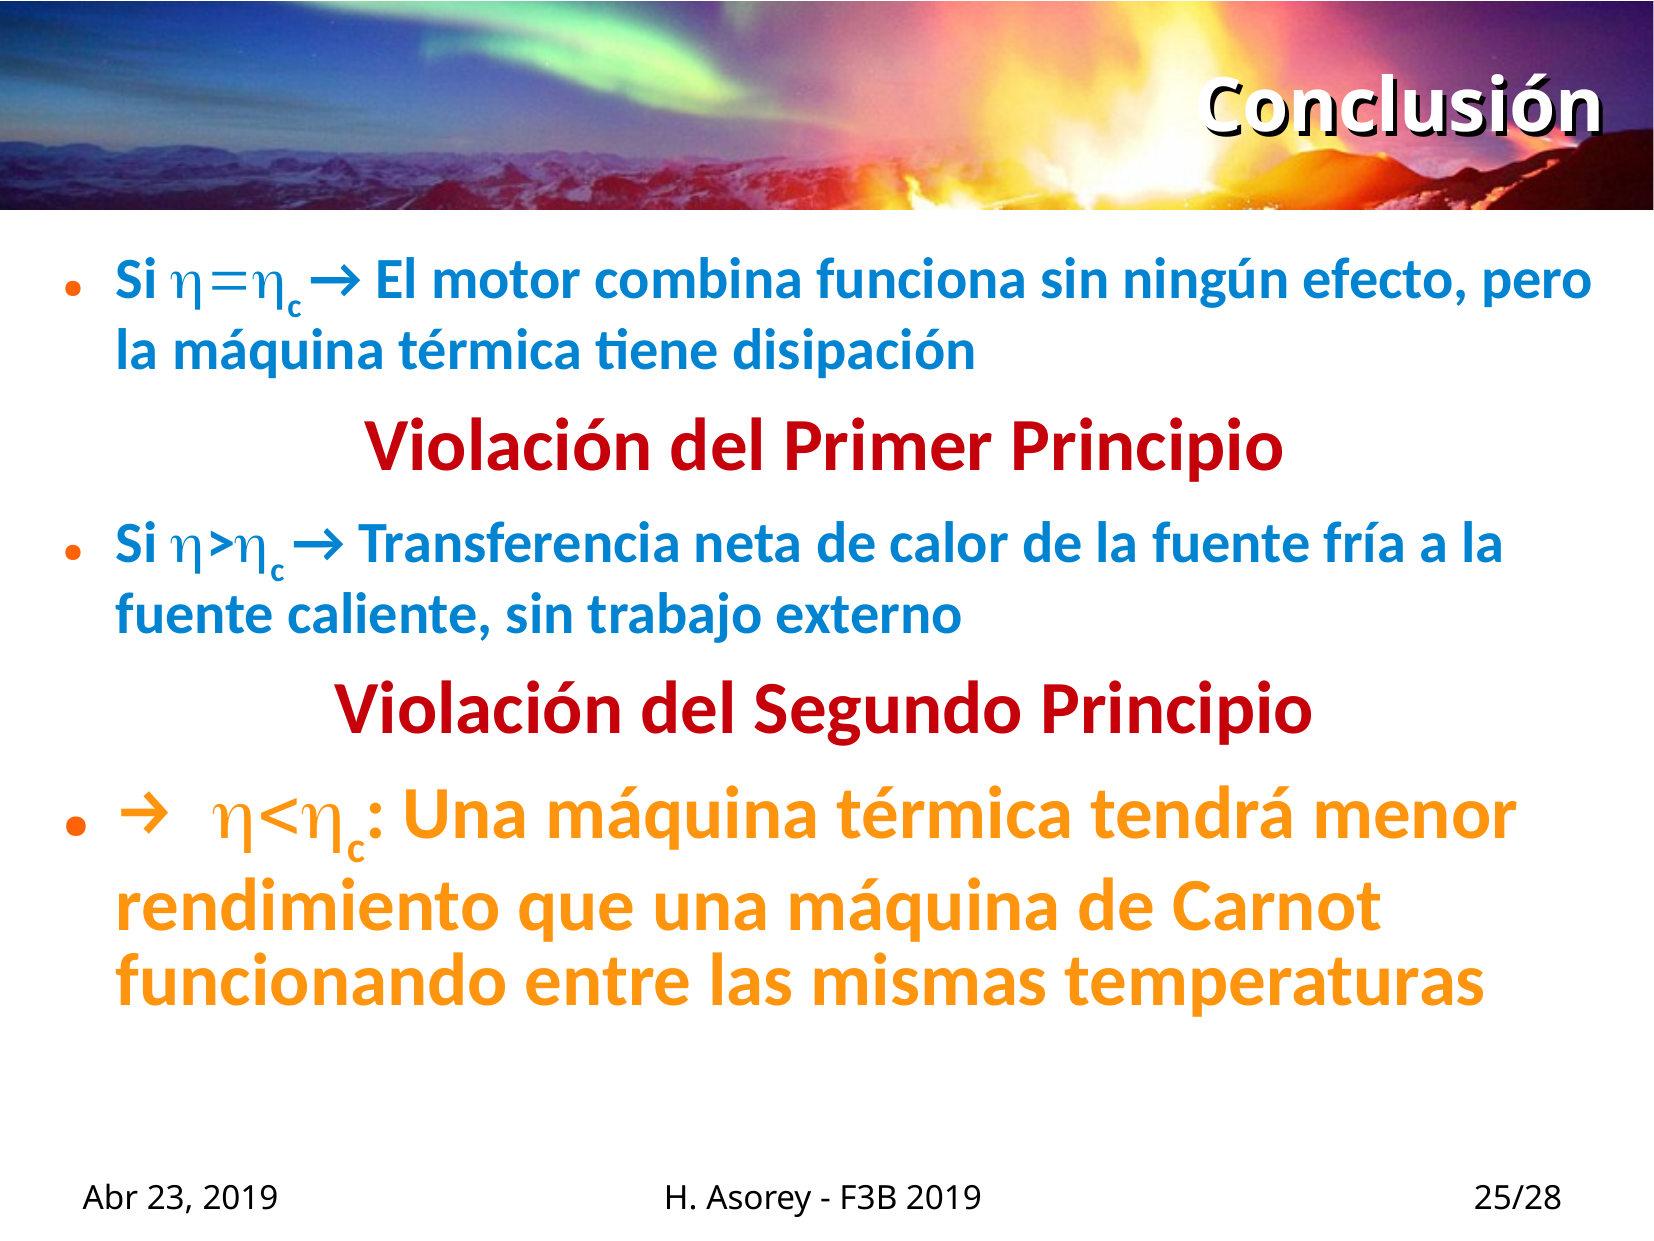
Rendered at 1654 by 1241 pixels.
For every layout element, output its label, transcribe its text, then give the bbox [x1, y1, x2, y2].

picture [0, 1, 1654, 210]
title Conclusión [45, 15, 1606, 191]
list Si h=hc → El motor combina funciona sin ningún efecto, pero la máquina térmica tiene disipación Violación del Primer Principio Si h>hc → Transferencia neta de calor de la fuente fría a la fuente caliente, sin trabajo externo Violación del Segundo Principio → h<hc: Una máquina térmica tendrá menor rendimiento que una máquina de Carnot funcionando entre las mismas temperaturas [45, 255, 1606, 1156]
